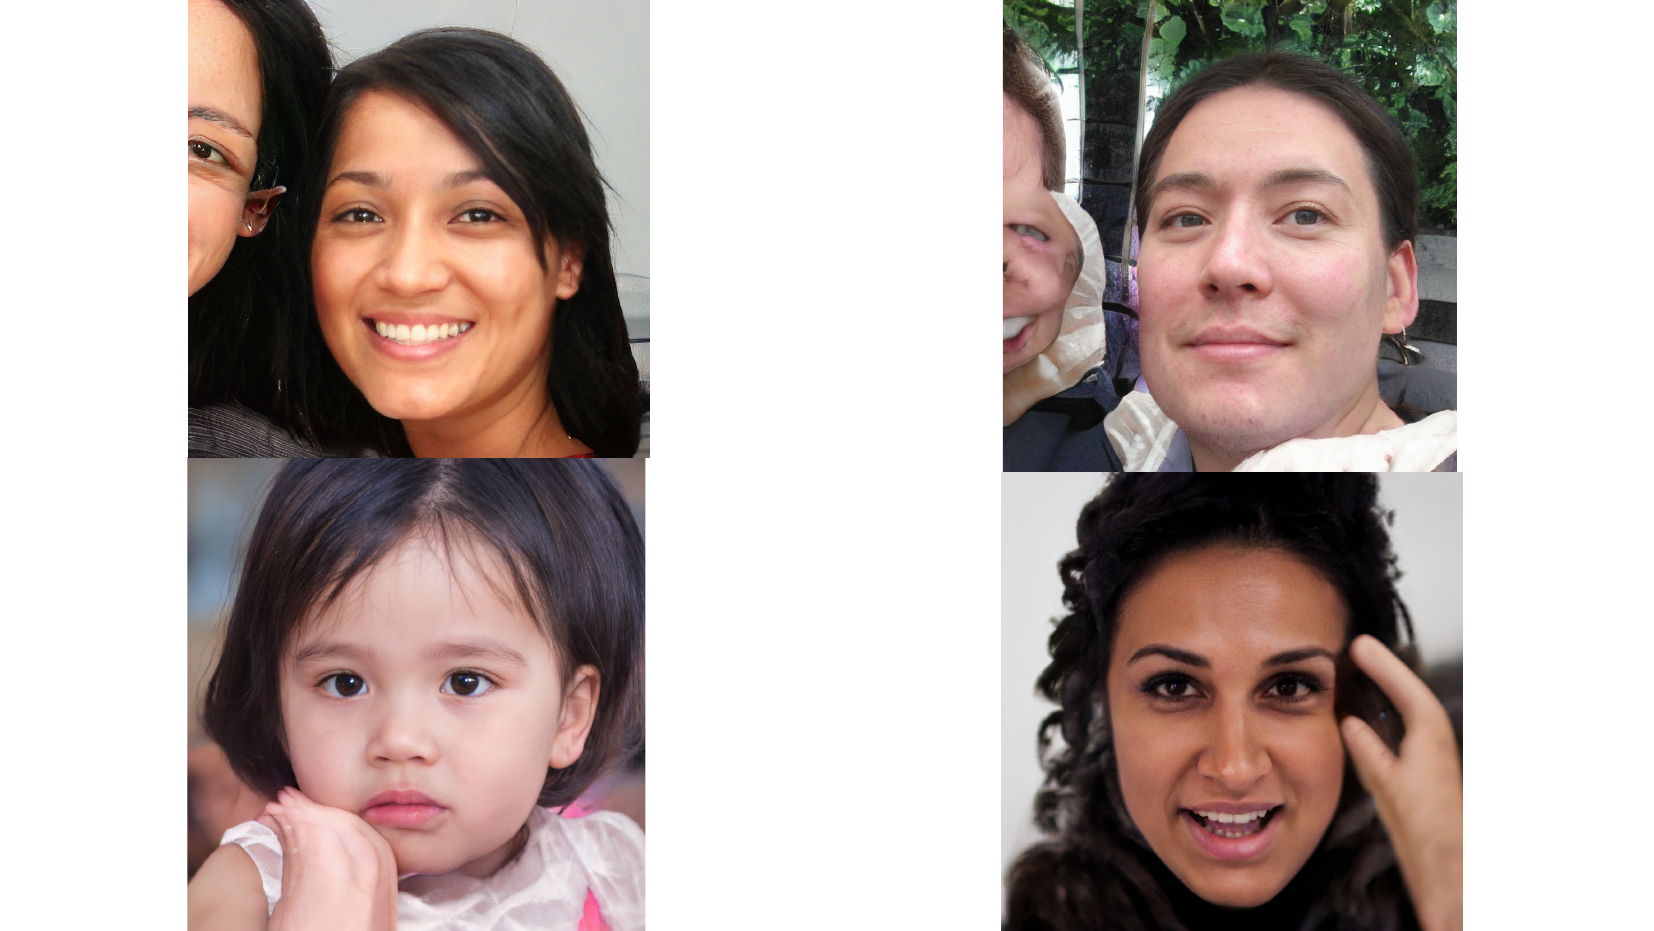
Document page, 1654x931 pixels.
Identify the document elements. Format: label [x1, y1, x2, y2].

picture [187, 0, 650, 931]
picture [1001, 0, 1463, 931]
